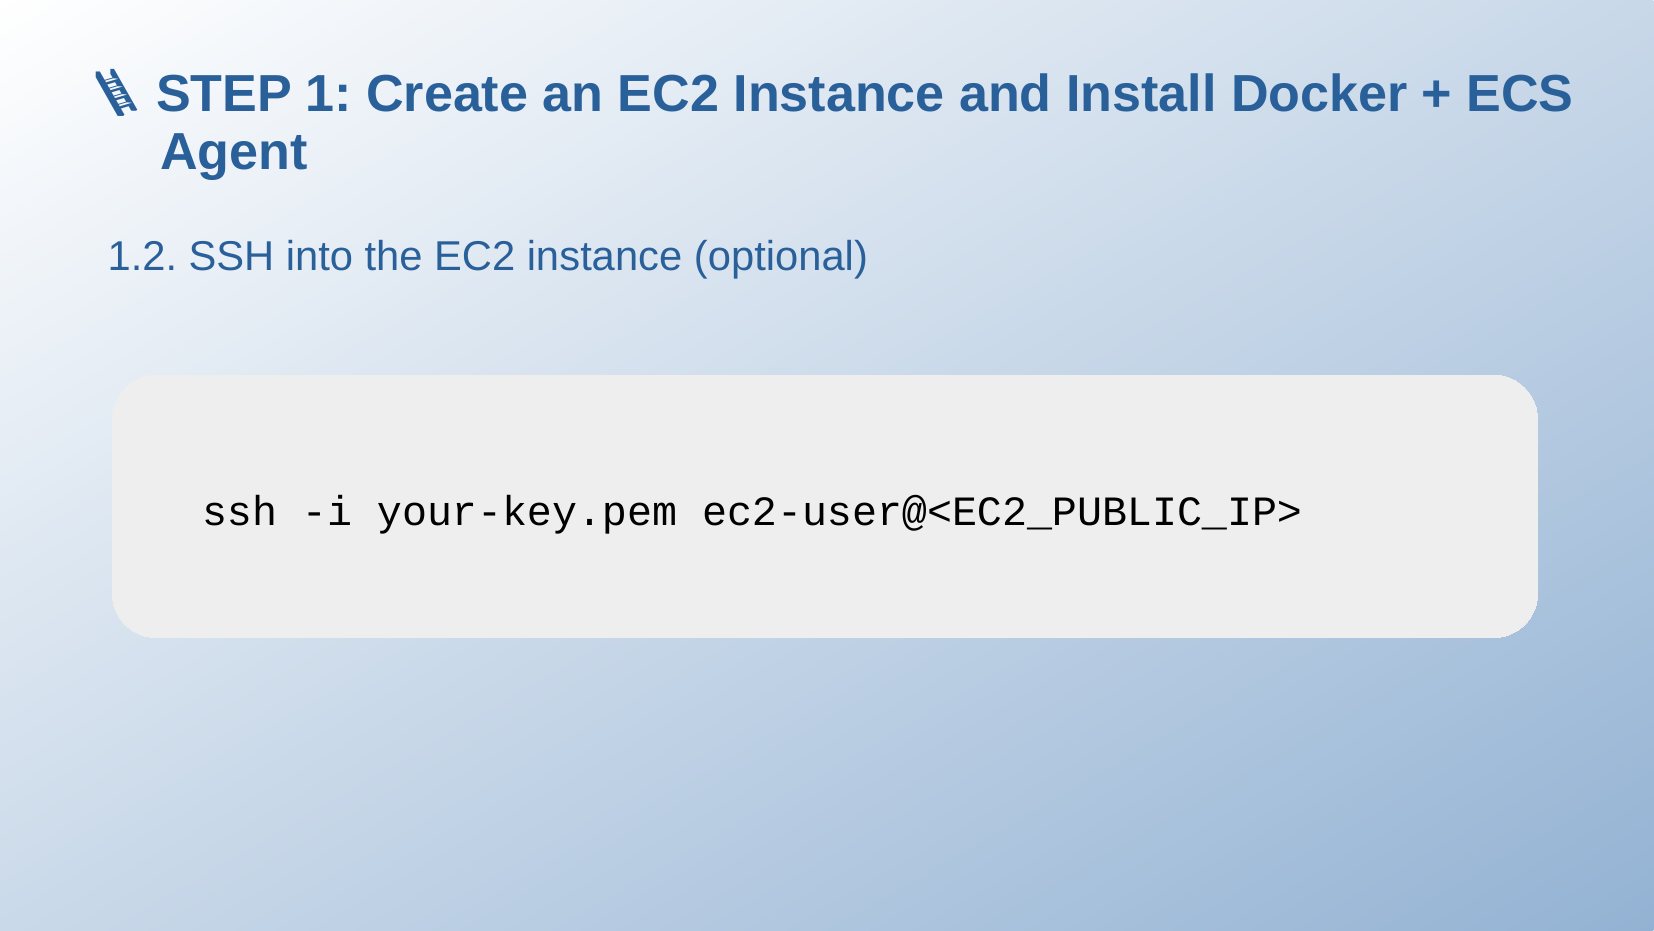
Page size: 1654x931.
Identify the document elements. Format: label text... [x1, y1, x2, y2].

text_box [112, 375, 1538, 638]
text_box ssh -i your-key.pem ec2-user@<EC2_PUBLIC_IP> [187, 412, 1463, 619]
text_box 🪜 STEP 1: Create an EC2 Instance and Install Docker + ECS Agent [74, 57, 1613, 189]
text_box 1.2. SSH into the EC2 instance (optional) [92, 224, 1500, 300]
